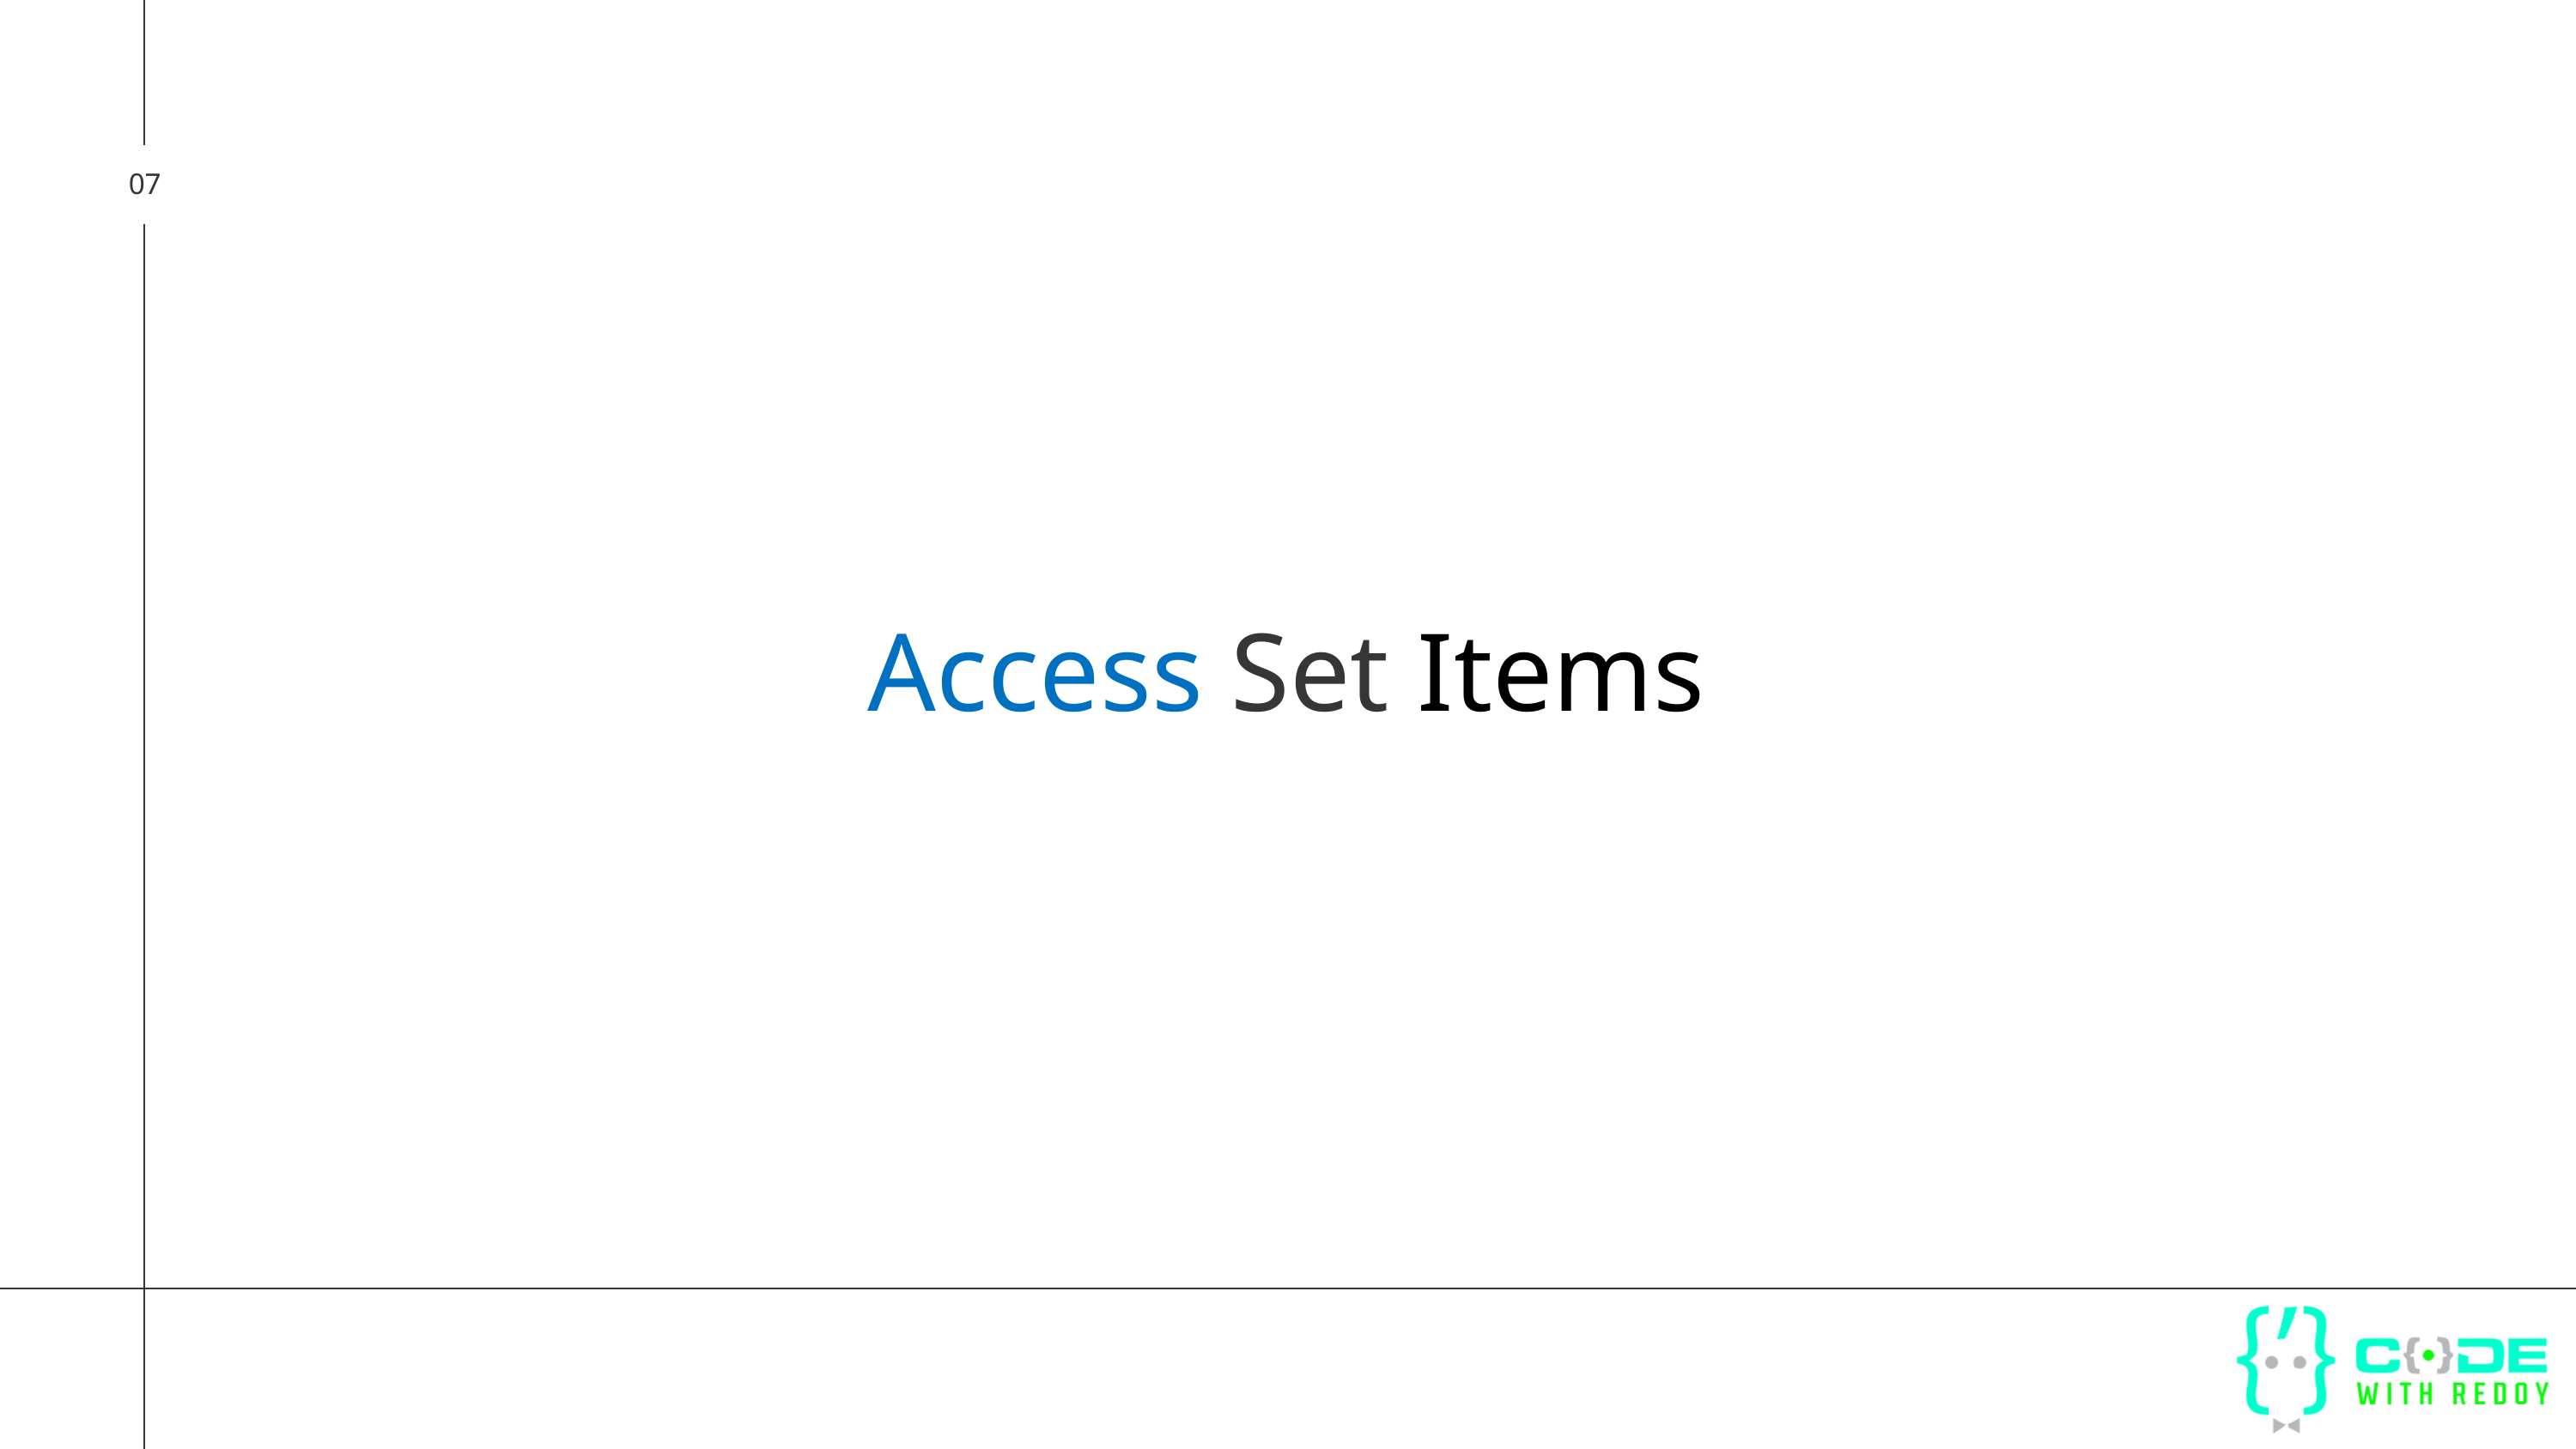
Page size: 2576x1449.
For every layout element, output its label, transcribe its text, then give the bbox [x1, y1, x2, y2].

text_box [89, 0, 200, 595]
text_box [0, 724, 2576, 1449]
text_box 07 [97, 168, 192, 202]
picture [2225, 1289, 2575, 1449]
text_box Access Set Items [0, 595, 2575, 724]
